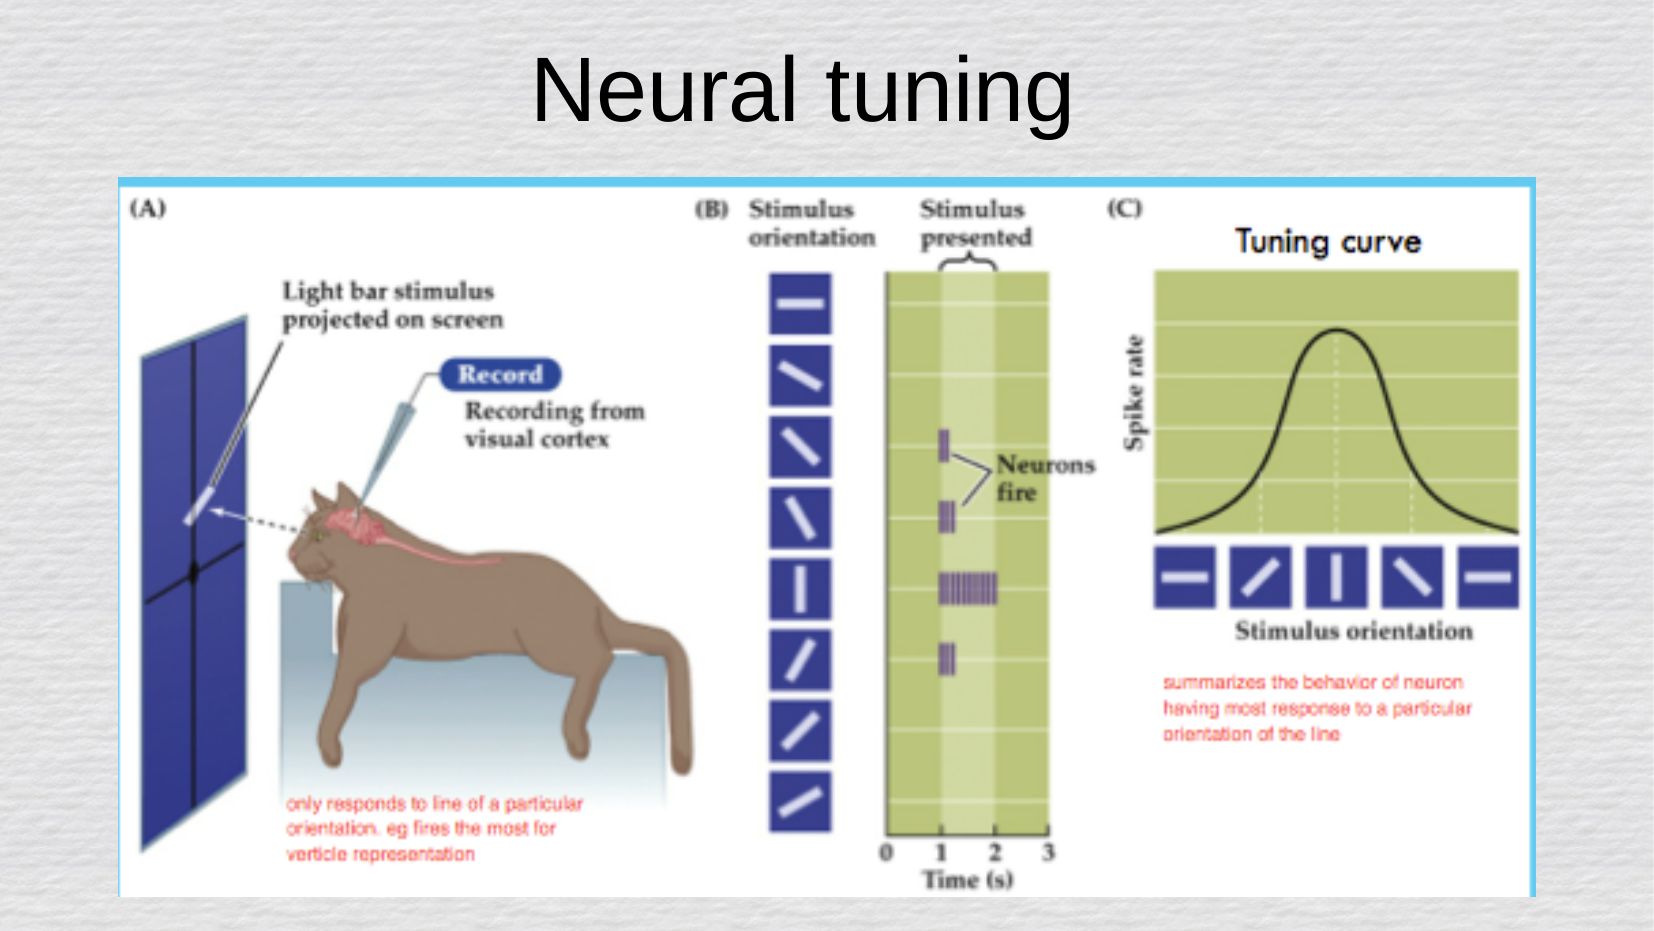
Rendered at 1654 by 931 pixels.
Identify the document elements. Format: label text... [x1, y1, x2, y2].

picture [0, 0, 1654, 931]
title Neural tuning [425, 11, 1182, 168]
